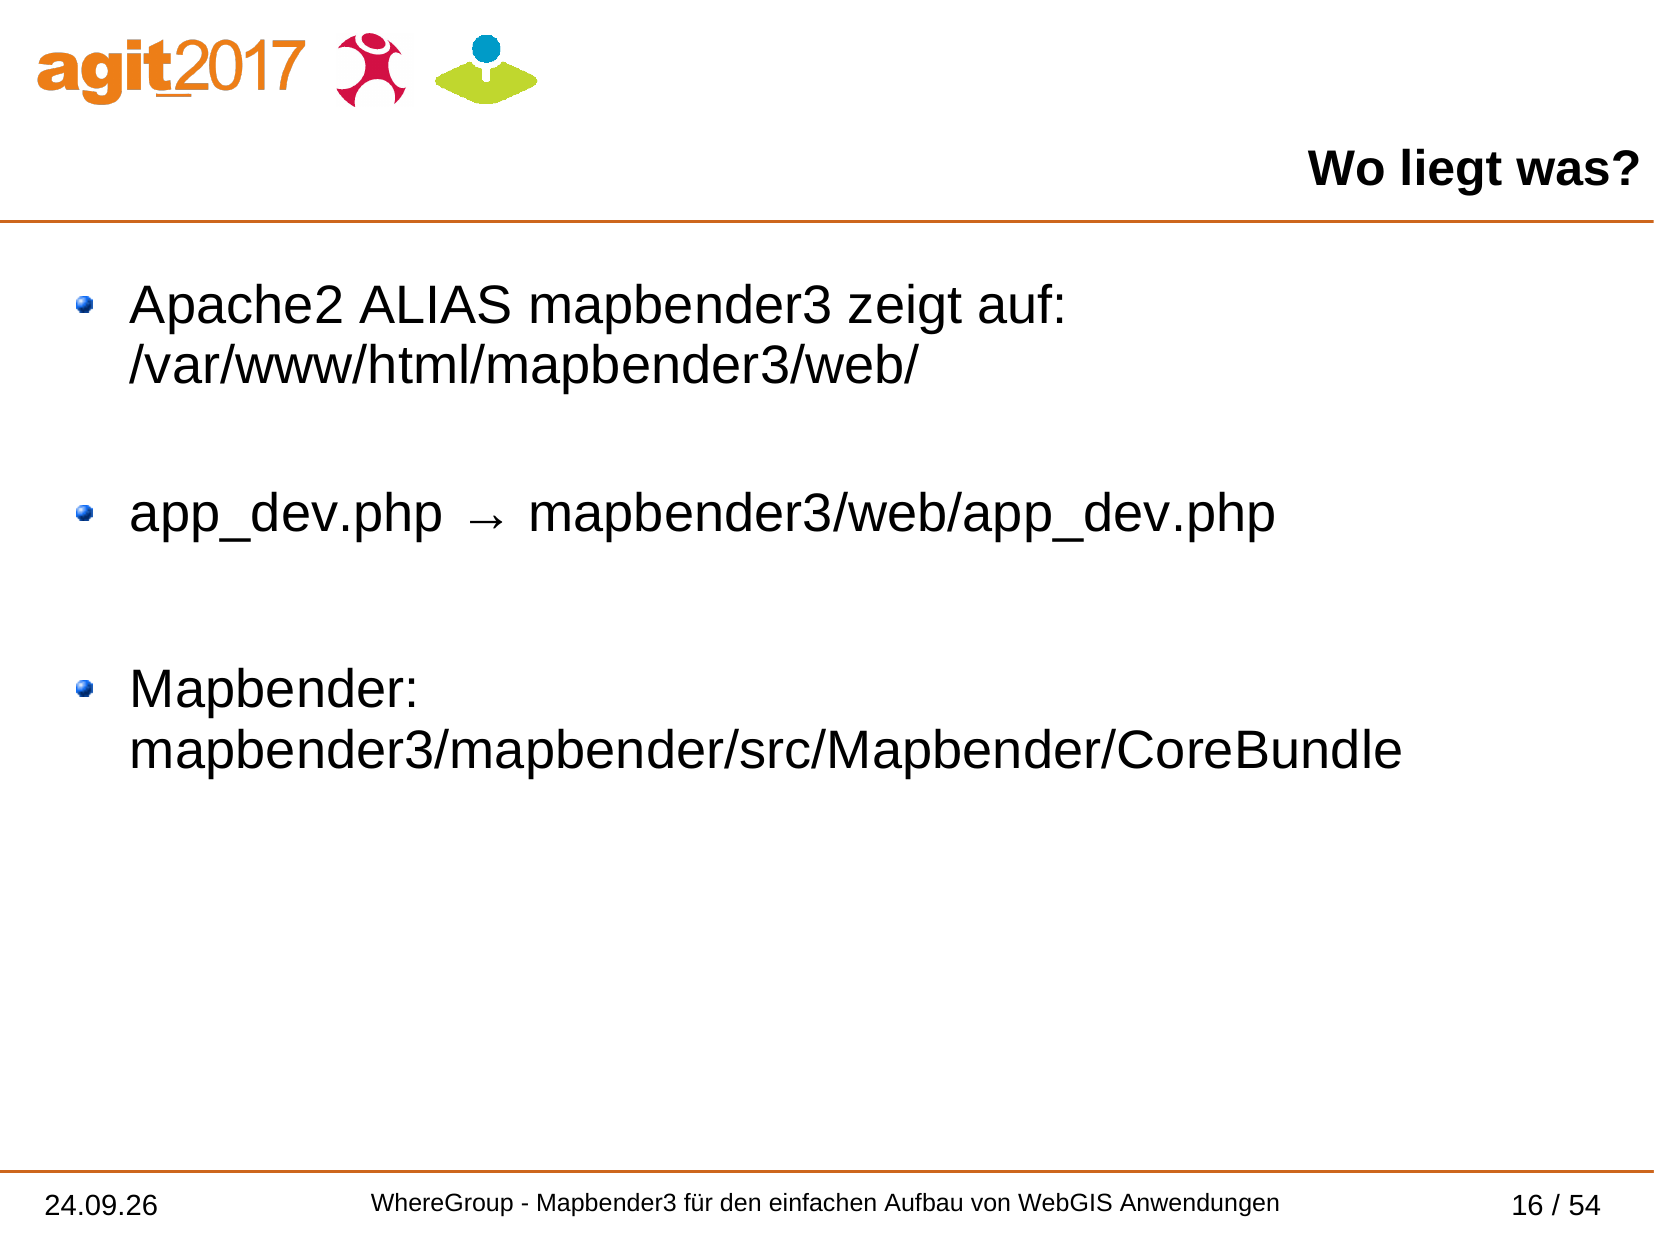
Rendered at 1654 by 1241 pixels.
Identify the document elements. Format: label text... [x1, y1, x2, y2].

list Apache2 ALIAS mapbender3 zeigt auf: /var/www/html/mapbender3/web/ app_dev.php → mapbender3/web/app_dev.php Mapbender: mapbender3/mapbender/src/Mapbender/CoreBundle [59, 274, 1548, 1093]
picture [35, 23, 308, 107]
picture [435, 35, 538, 104]
title Wo liegt was? [153, 124, 1642, 213]
